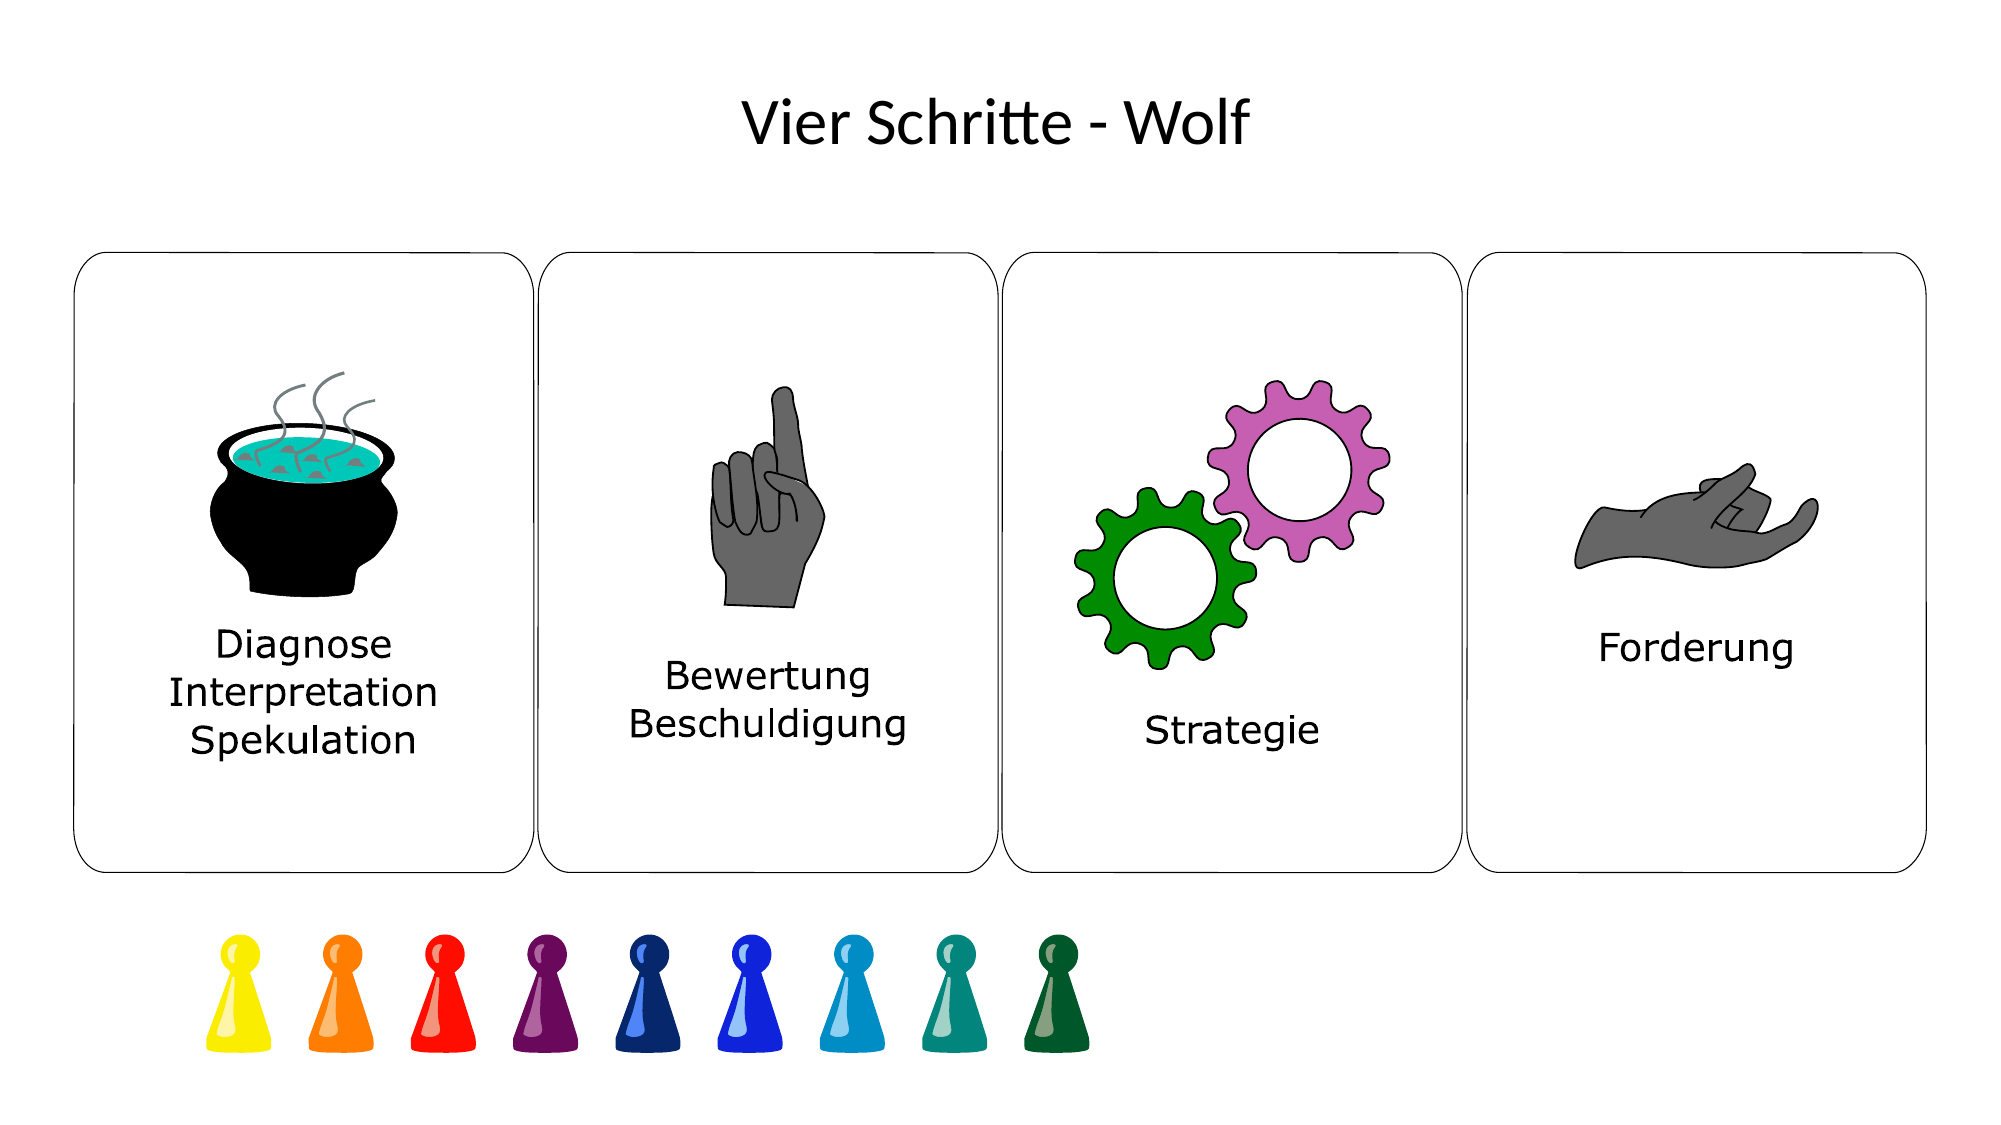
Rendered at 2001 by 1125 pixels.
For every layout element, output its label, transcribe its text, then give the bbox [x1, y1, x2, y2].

text_box Vier Schritte - Wolf [726, 70, 1274, 167]
text_box [744, 715, 763, 738]
text_box [513, 934, 579, 1053]
text_box [656, 715, 676, 738]
text_box [773, 389, 806, 482]
text_box [192, 725, 214, 755]
text_box [1146, 715, 1169, 745]
text_box [631, 709, 653, 738]
text_box [827, 667, 845, 690]
text_box [712, 442, 823, 606]
text_box [210, 678, 224, 706]
text_box [1661, 631, 1680, 662]
text_box [746, 667, 766, 690]
text_box [1074, 487, 1257, 670]
text_box [417, 683, 436, 706]
text_box [256, 636, 275, 659]
text_box [392, 683, 412, 707]
text_box [218, 629, 242, 658]
text_box [219, 731, 238, 762]
text_box [615, 934, 681, 1053]
text_box [1730, 489, 1769, 531]
text_box [849, 667, 869, 698]
text_box [366, 678, 380, 706]
text_box [1620, 639, 1641, 662]
text_box [862, 715, 881, 738]
text_box [819, 934, 885, 1053]
text_box [1750, 639, 1768, 661]
text_box [371, 731, 391, 755]
text_box [838, 715, 857, 738]
text_box [351, 636, 368, 659]
text_box [343, 683, 362, 707]
text_box [344, 726, 358, 755]
text_box [410, 934, 476, 1053]
text_box [371, 636, 391, 659]
text_box [1171, 716, 1185, 745]
text_box [1772, 639, 1792, 669]
text_box [188, 683, 206, 706]
text_box [210, 423, 398, 597]
text_box [1024, 934, 1090, 1053]
text_box [717, 934, 783, 1053]
text_box [1207, 381, 1390, 562]
text_box [1725, 640, 1743, 662]
text_box [714, 668, 743, 690]
text_box [288, 732, 307, 755]
text_box [1290, 722, 1294, 744]
text_box [206, 934, 272, 1053]
text_box [1601, 632, 1620, 662]
text_box [313, 725, 317, 753]
text_box [1684, 639, 1704, 662]
text_box [1241, 721, 1261, 745]
text_box [922, 934, 988, 1053]
text_box [1717, 507, 1738, 526]
text_box [1188, 722, 1203, 744]
text_box [667, 660, 689, 690]
text_box [803, 716, 808, 738]
text_box [802, 668, 820, 690]
text_box [279, 636, 299, 666]
text_box [699, 715, 717, 738]
text_box [247, 636, 251, 658]
text_box [327, 678, 341, 706]
text_box [305, 636, 323, 658]
text_box [1225, 716, 1240, 745]
text_box [266, 683, 286, 714]
text_box [322, 731, 341, 755]
text_box [241, 731, 262, 755]
text_box [170, 677, 183, 706]
text_box [770, 662, 799, 690]
text_box [266, 724, 286, 754]
text_box [383, 684, 387, 706]
text_box [362, 732, 367, 754]
text_box [1701, 481, 1715, 491]
text_box [308, 934, 374, 1053]
text_box [1645, 640, 1660, 662]
text_box [1577, 466, 1816, 567]
text_box [885, 715, 905, 746]
text_box [1202, 721, 1222, 745]
text_box [691, 667, 712, 690]
text_box [225, 683, 246, 706]
text_box [250, 684, 264, 706]
text_box [395, 731, 414, 754]
text_box [290, 684, 305, 706]
text_box [1298, 721, 1319, 745]
text_box [679, 715, 696, 738]
text_box [306, 683, 325, 706]
text_box [778, 707, 798, 738]
text_box [1709, 640, 1722, 662]
text_box [720, 707, 739, 738]
text_box [328, 636, 348, 659]
text_box [813, 715, 832, 746]
text_box [1264, 721, 1284, 752]
